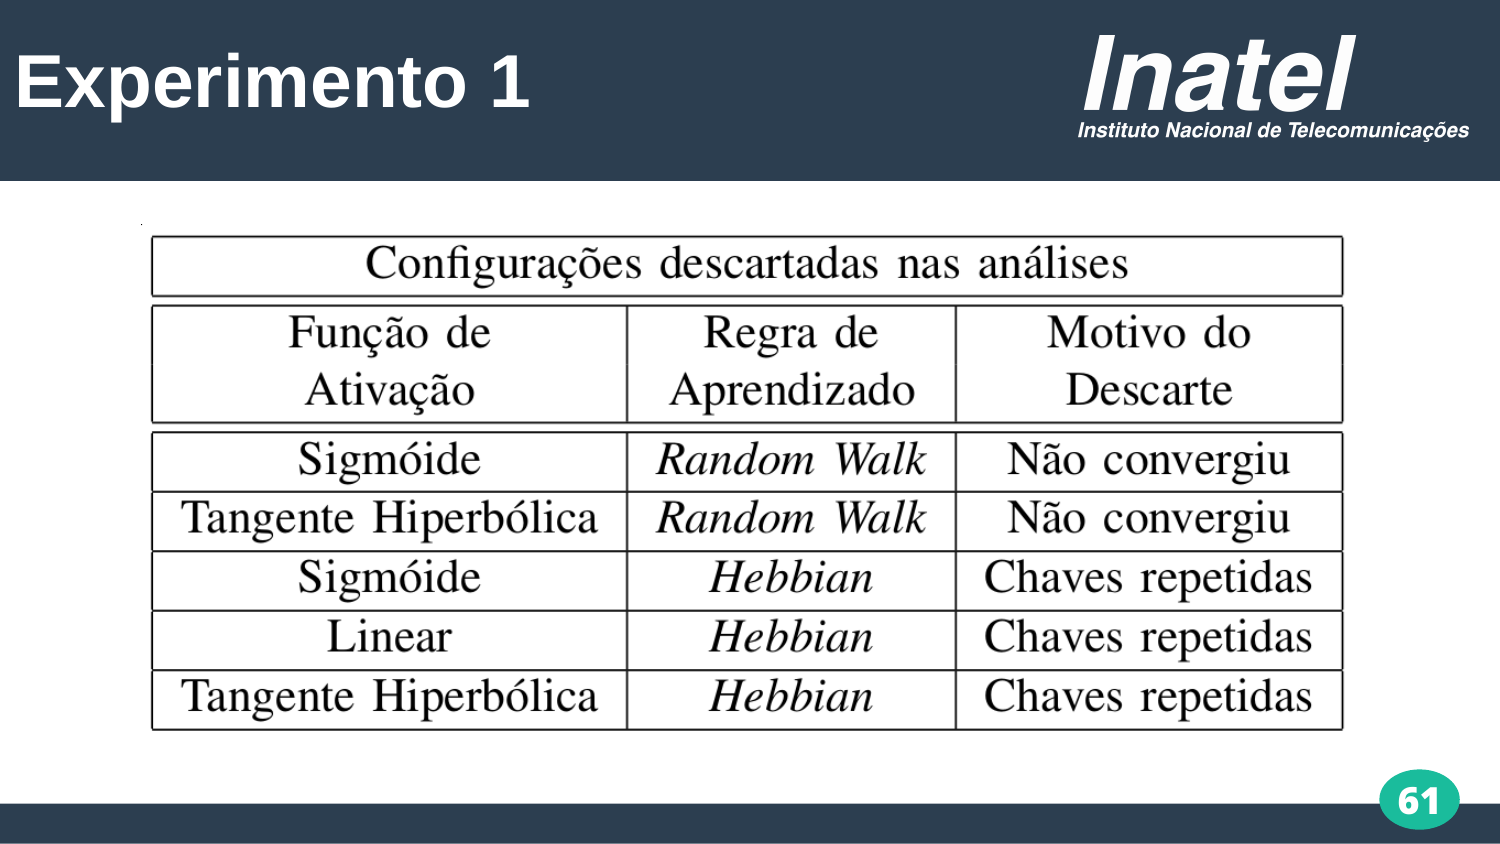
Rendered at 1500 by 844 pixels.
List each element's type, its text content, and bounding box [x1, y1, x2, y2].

picture [1078, 35, 1469, 142]
text_box Experimento 1 [0, 27, 1063, 136]
picture [141, 224, 1353, 743]
